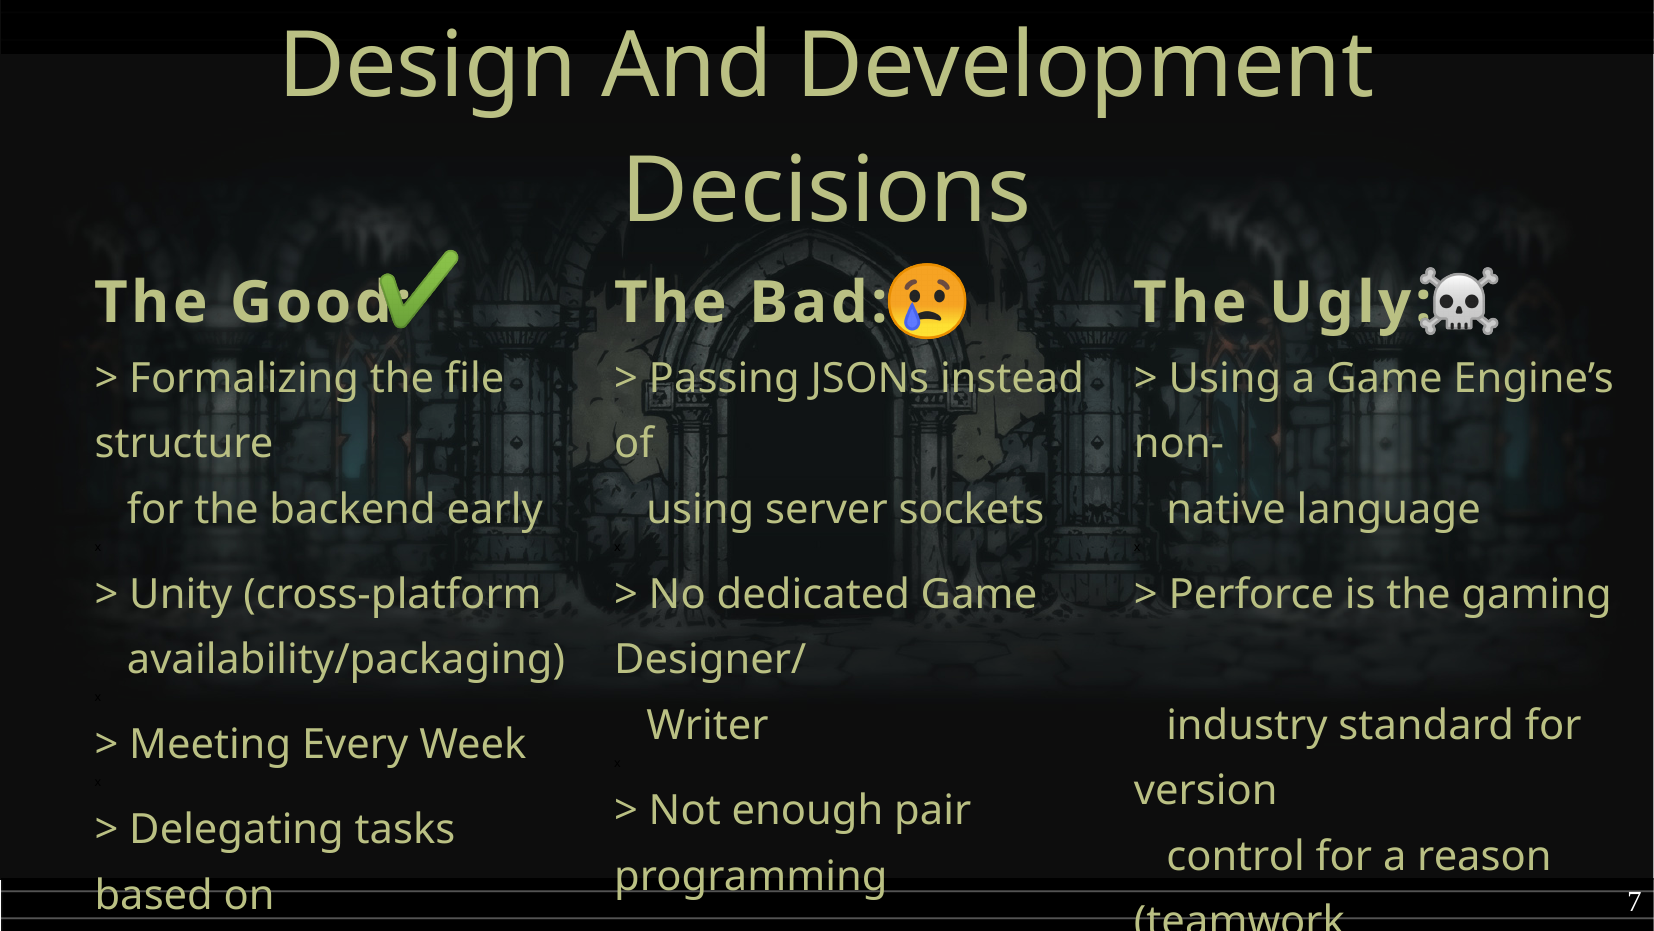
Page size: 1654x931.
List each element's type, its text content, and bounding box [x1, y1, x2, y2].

picture [1329, 925, 1336, 931]
picture [1286, 915, 1299, 931]
picture [0, 0, 1654, 931]
picture [1191, 924, 1201, 931]
picture [1229, 915, 1240, 931]
title The Ugly: > Using a Game Engine’s non- native language x > Perforce is the gaming industry standard for version control for a reason (teamwork was severely impeded by merge conflicts) [1133, 248, 1619, 798]
title The Good: > Formalizing the file structure for the backend early x > Unity (cross-platform availability/packaging) x > Meeting Every Week x > Delegating tasks based on experience [94, 248, 579, 835]
picture [1215, 915, 1226, 931]
title Design And Development Decisions [82, 12, 1571, 234]
title The Bad: > Passing JSONs instead of using server sockets x > No dedicated Game Designer/ Writer x > Not enough pair programming x > Using Messenger over Slack [614, 248, 1099, 827]
picture [1259, 917, 1267, 931]
picture [1167, 915, 1179, 922]
